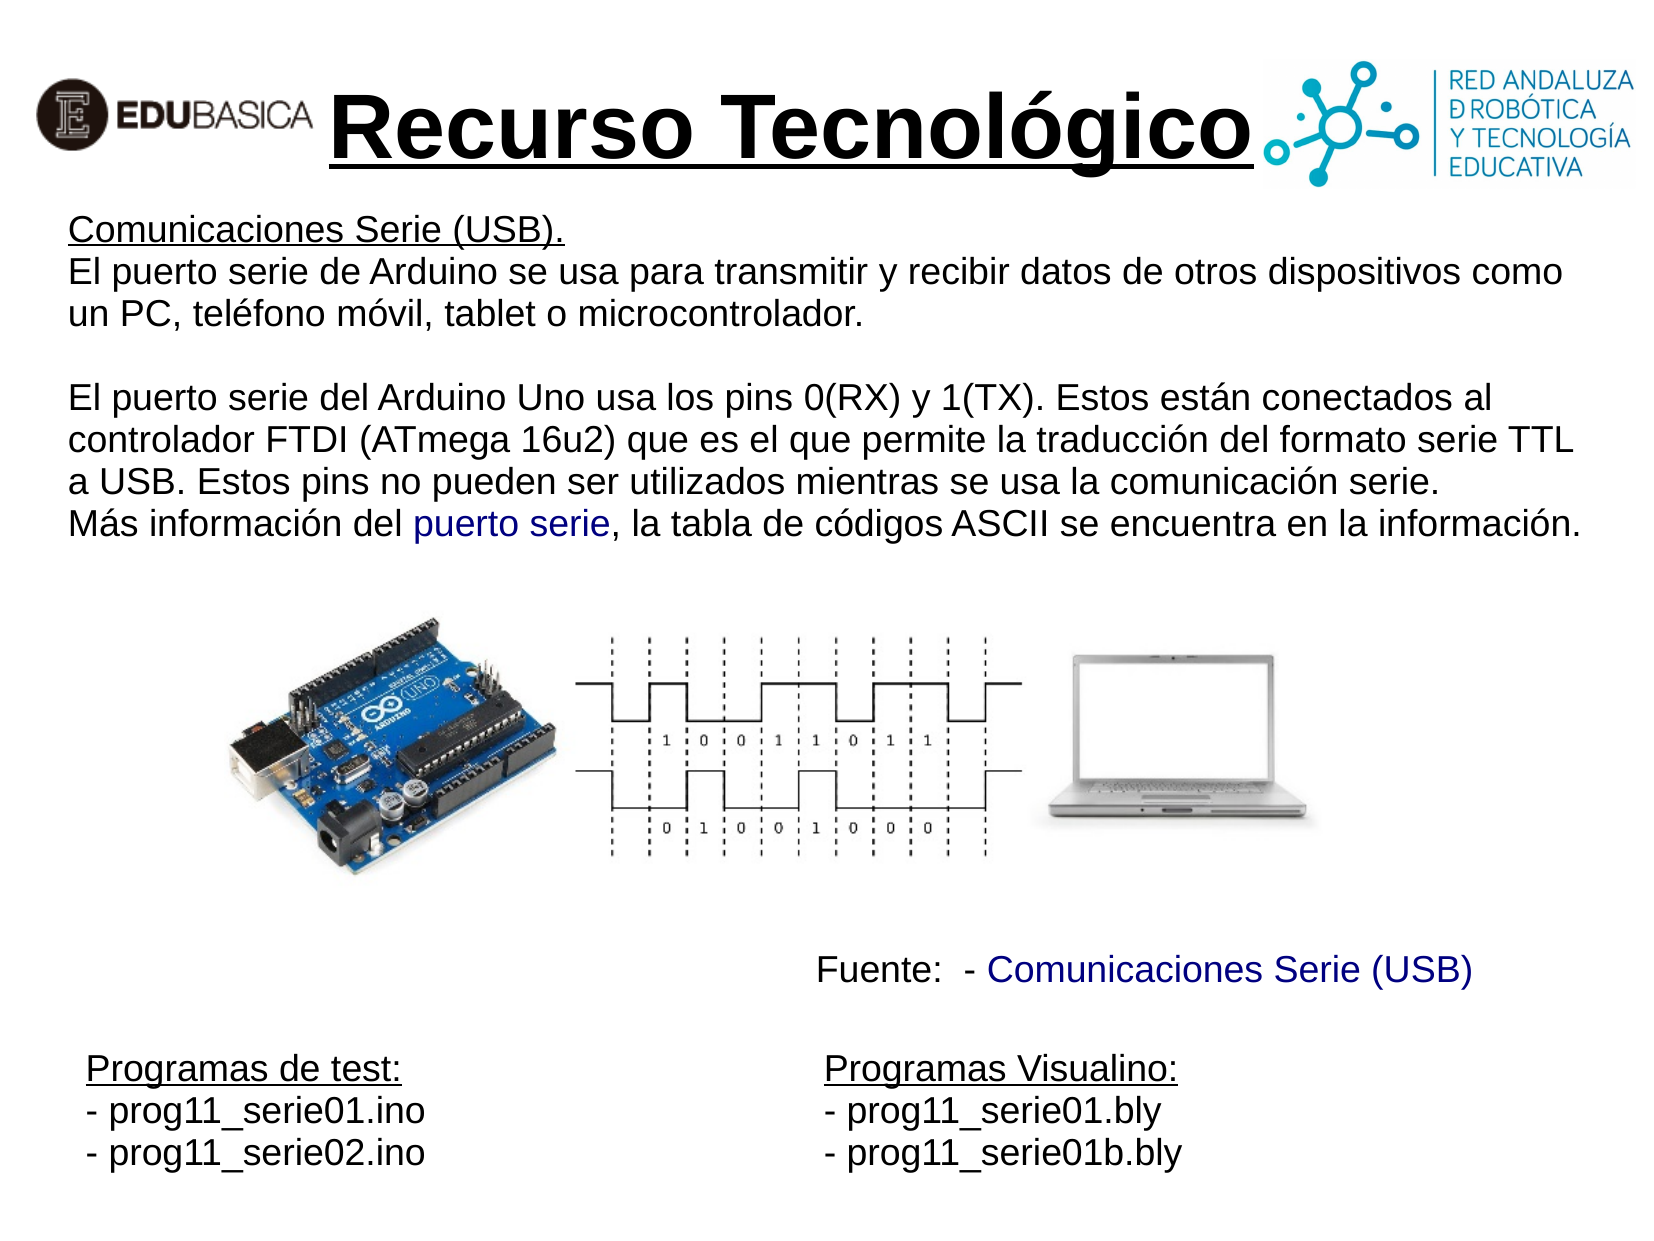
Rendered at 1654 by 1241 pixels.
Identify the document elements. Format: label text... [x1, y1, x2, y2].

picture [35, 77, 316, 154]
text_box Fuente: - Comunicaciones Serie (USB) [801, 941, 1543, 1041]
text_box Programas de test: Programas Visualino: - prog11_serie01.ino - prog11_serie01.bly - prog11_serie02.ino - prog11_serie01b.bly [70, 1040, 1571, 1182]
picture [1263, 59, 1636, 190]
picture [224, 556, 1323, 945]
text_box Comunicaciones Serie (USB). El puerto serie de Arduino se usa para transmitir y recibir datos de otros dispositivos como un PC, teléfono móvil, tablet o microcontrolador. El puerto serie del Arduino Uno usa los pins 0(RX) y 1(TX). Estos están conectados al controlador FTDI (ATmega 16u2) que es el que permite la traducción del formato serie TTL a USB. Estos pins no pueden ser utilizados mientras se usa la comunicación serie. Más información del puerto serie, la tabla de códigos ASCII se encuentra en la información. [53, 200, 1599, 552]
title Recurso Tecnológico [47, 23, 1536, 231]
